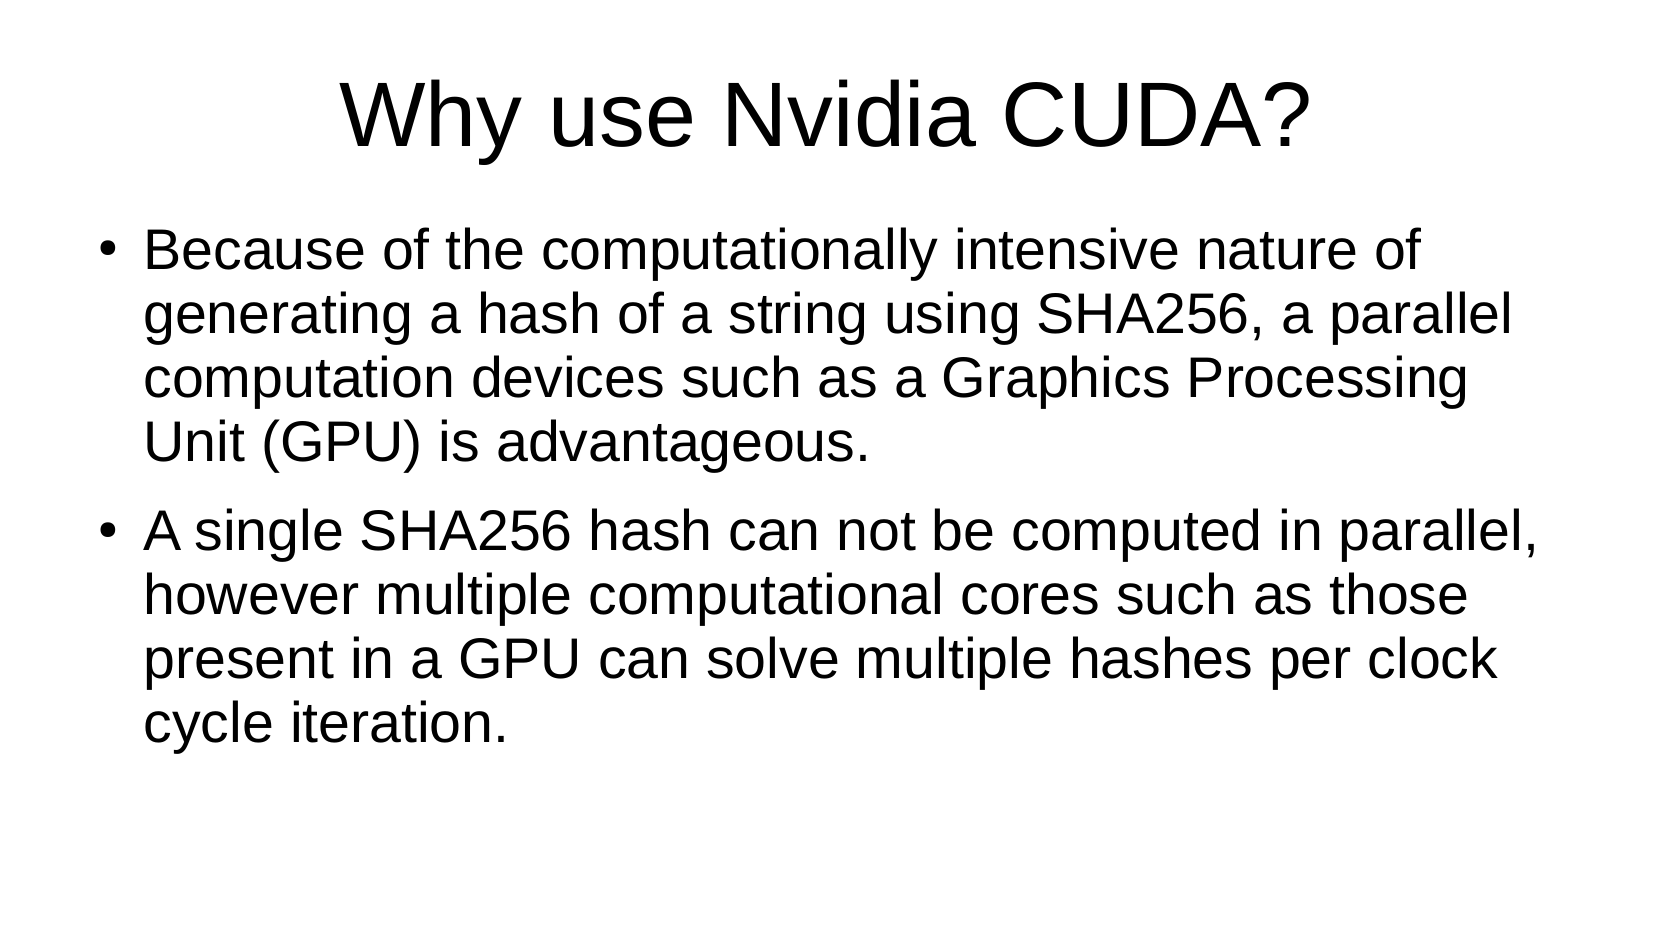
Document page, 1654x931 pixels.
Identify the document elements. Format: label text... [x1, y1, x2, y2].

title Why use Nvidia CUDA? [82, 37, 1571, 193]
list Because of the computationally intensive nature of generating a hash of a string using SHA256, a parallel computation devices such as a Graphics Processing Unit (GPU) is advantageous. A single SHA256 hash can not be computed in parallel, however multiple computational cores such as those present in a GPU can solve multiple hashes per clock cycle iteration. [82, 217, 1571, 758]
